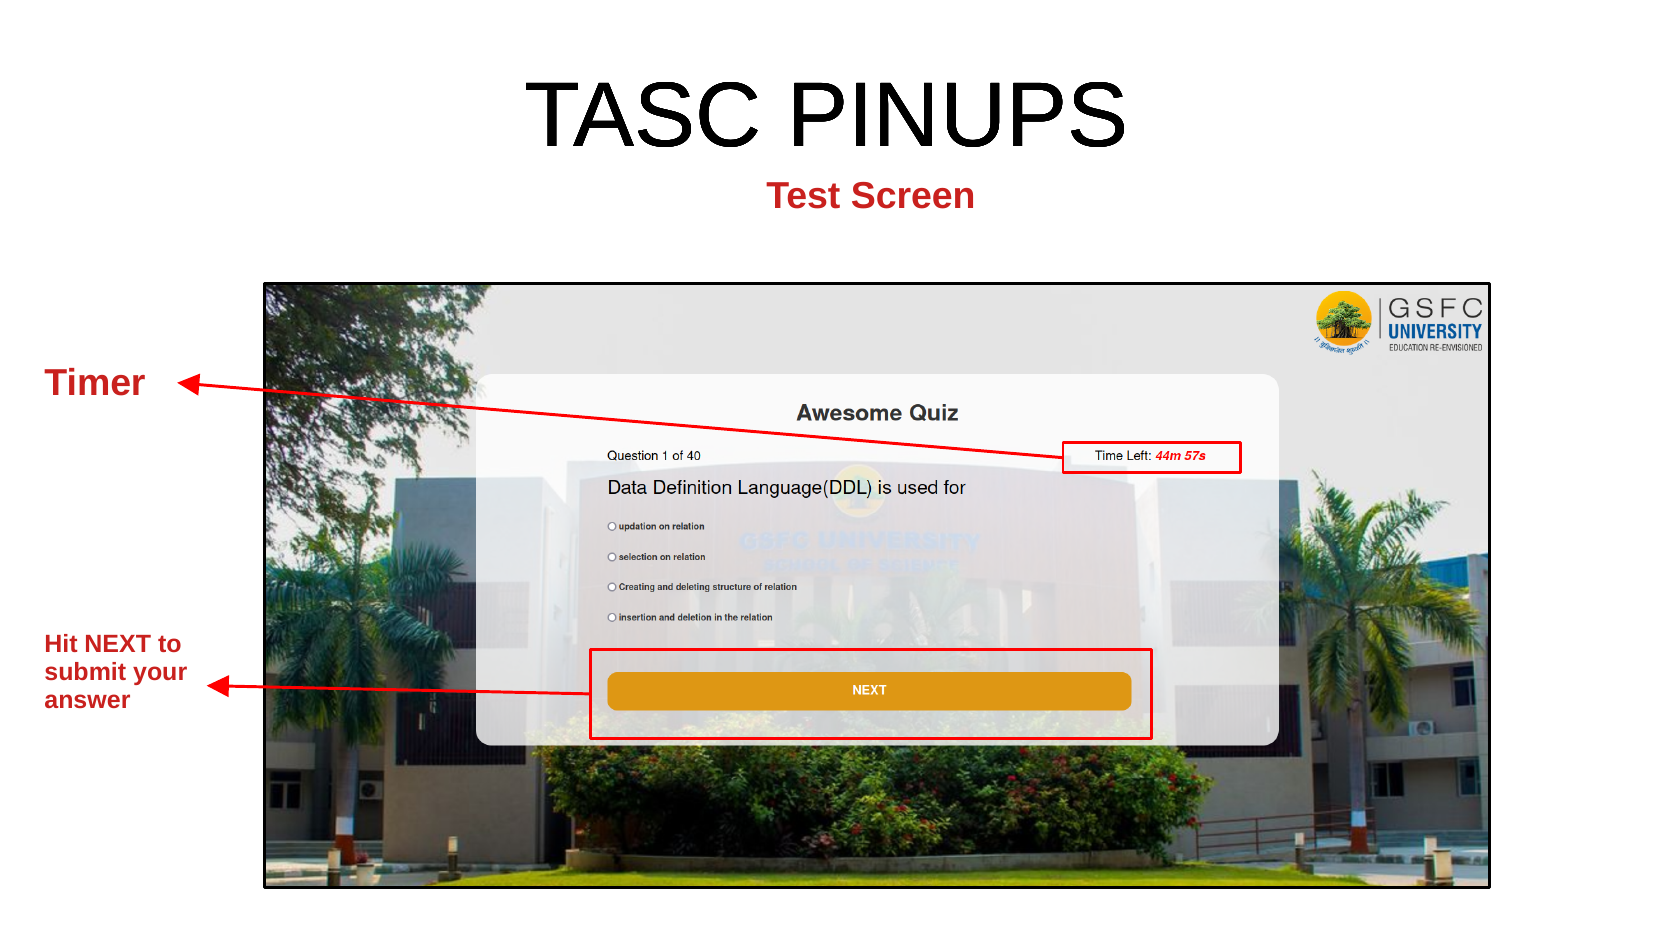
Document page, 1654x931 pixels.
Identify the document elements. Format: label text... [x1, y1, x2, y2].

title TASC PINUPS [82, 37, 1571, 193]
text_box Hit NEXT to submit your answer [29, 622, 207, 750]
text_box Test Screen [206, 167, 1536, 266]
text_box Timer [29, 354, 178, 412]
picture [592, 651, 1150, 737]
picture [265, 284, 1489, 886]
picture [1064, 444, 1239, 471]
